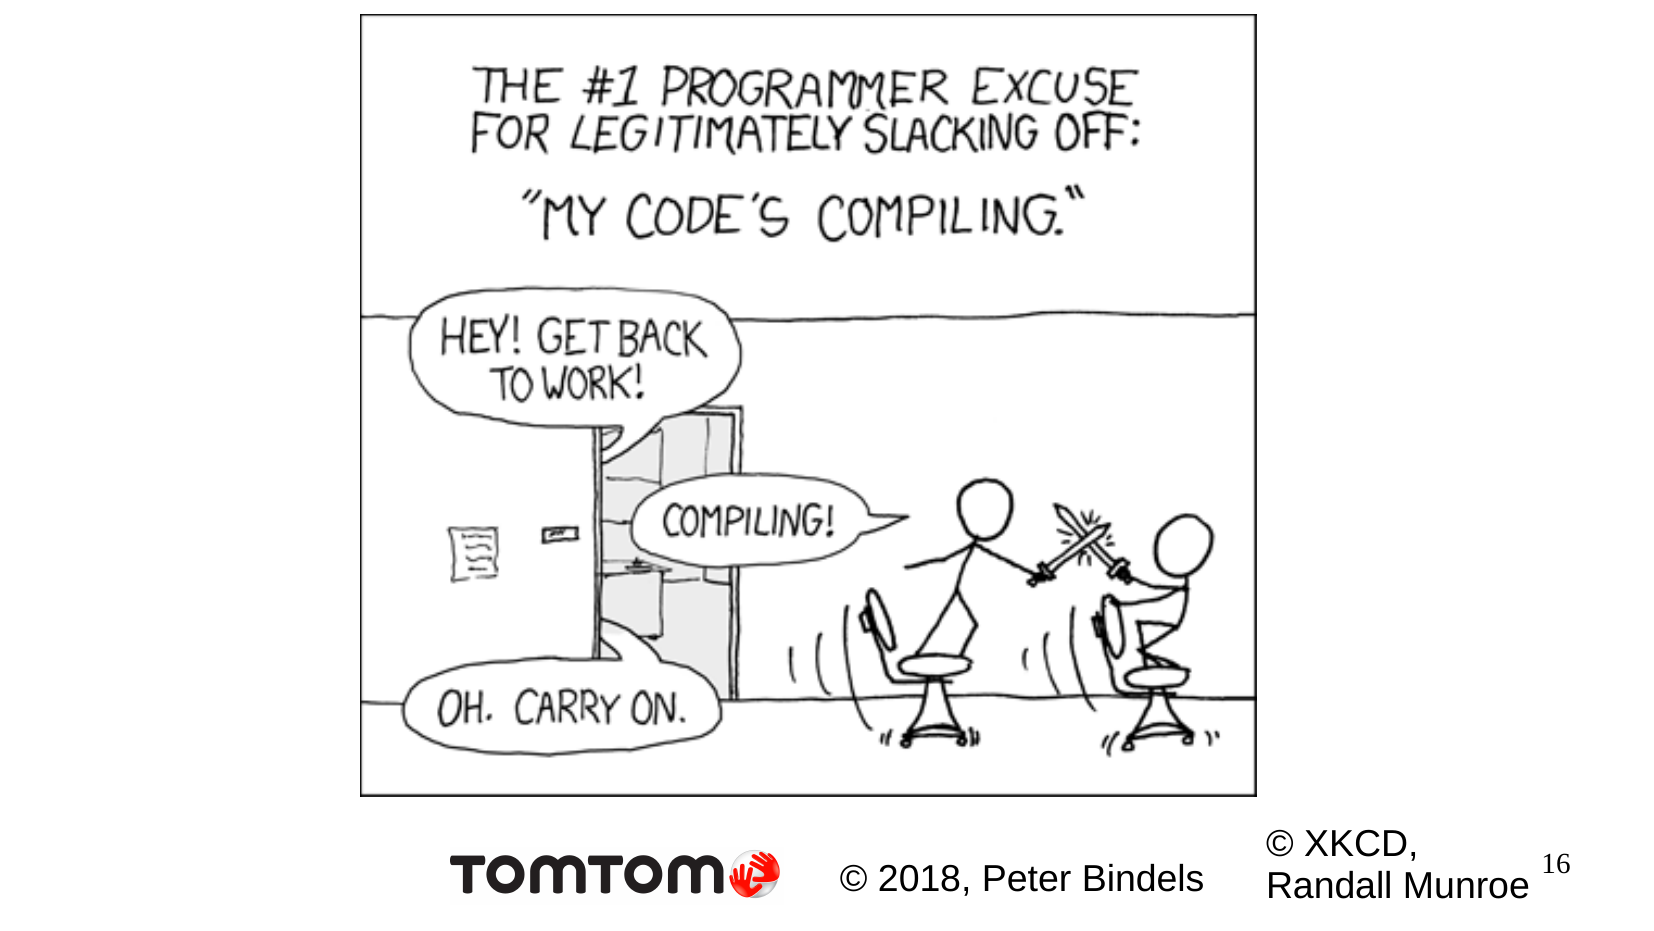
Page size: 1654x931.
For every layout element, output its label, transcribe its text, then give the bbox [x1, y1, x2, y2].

picture [450, 847, 784, 905]
picture [360, 14, 1257, 797]
text_box © XKCD, Randall Munroe [1251, 814, 1552, 901]
